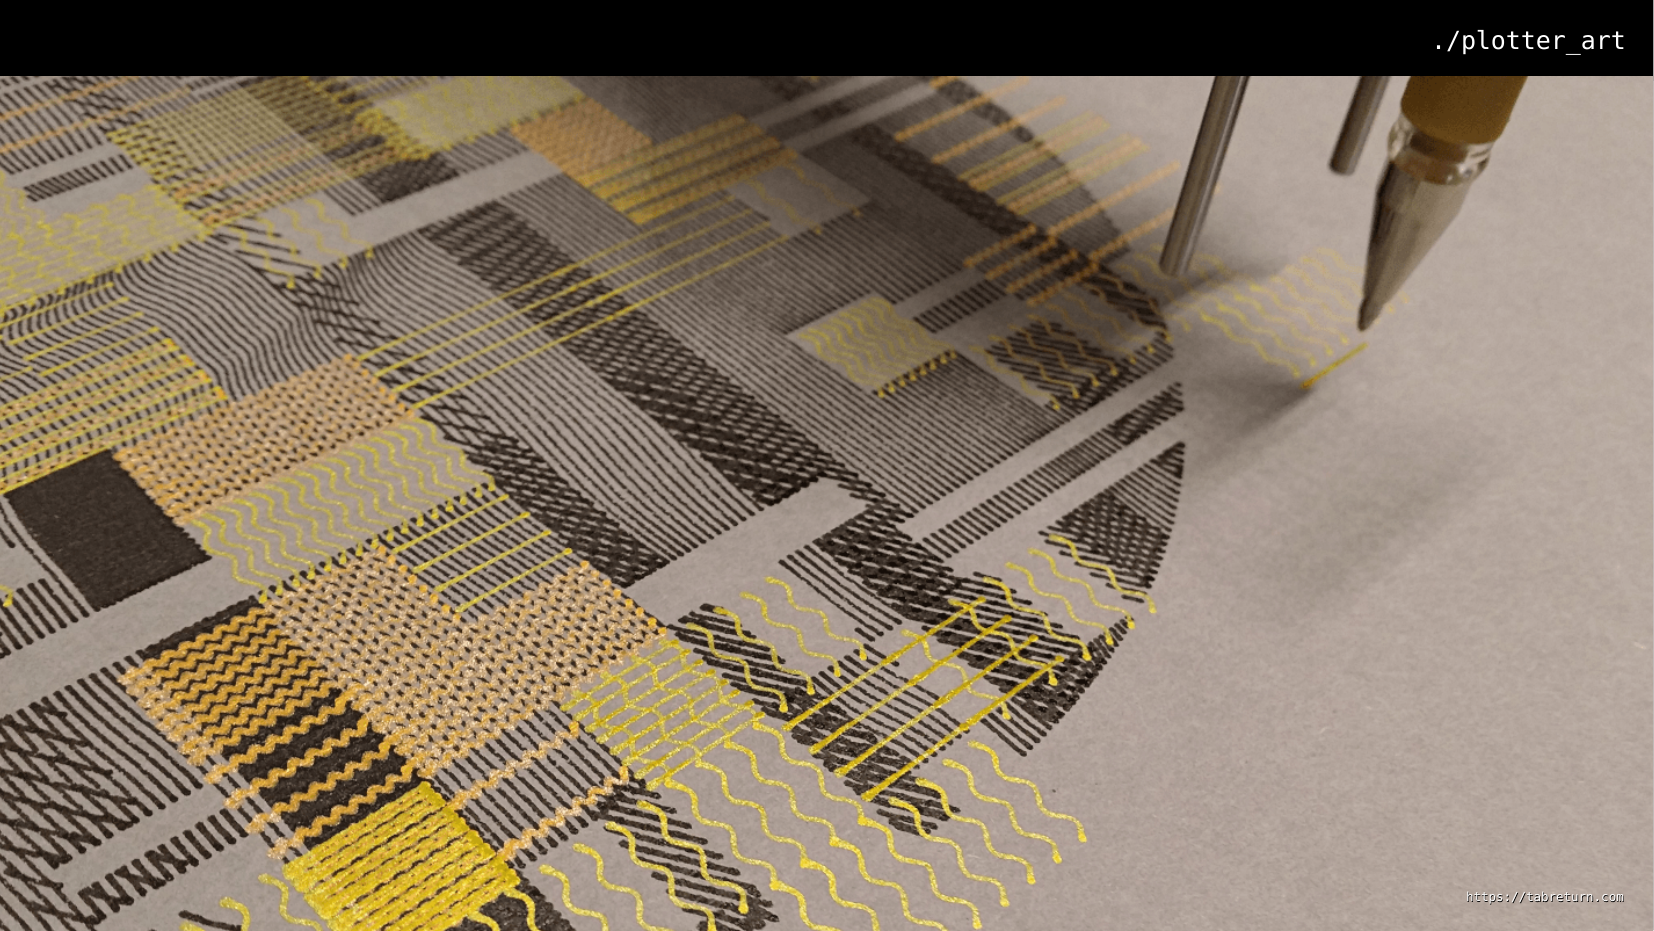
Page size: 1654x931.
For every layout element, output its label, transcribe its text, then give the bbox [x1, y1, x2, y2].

text_box ./plotter_art [15, 18, 1641, 67]
picture [0, 76, 1654, 931]
text_box https://tabreturn.com [15, 882, 1639, 918]
